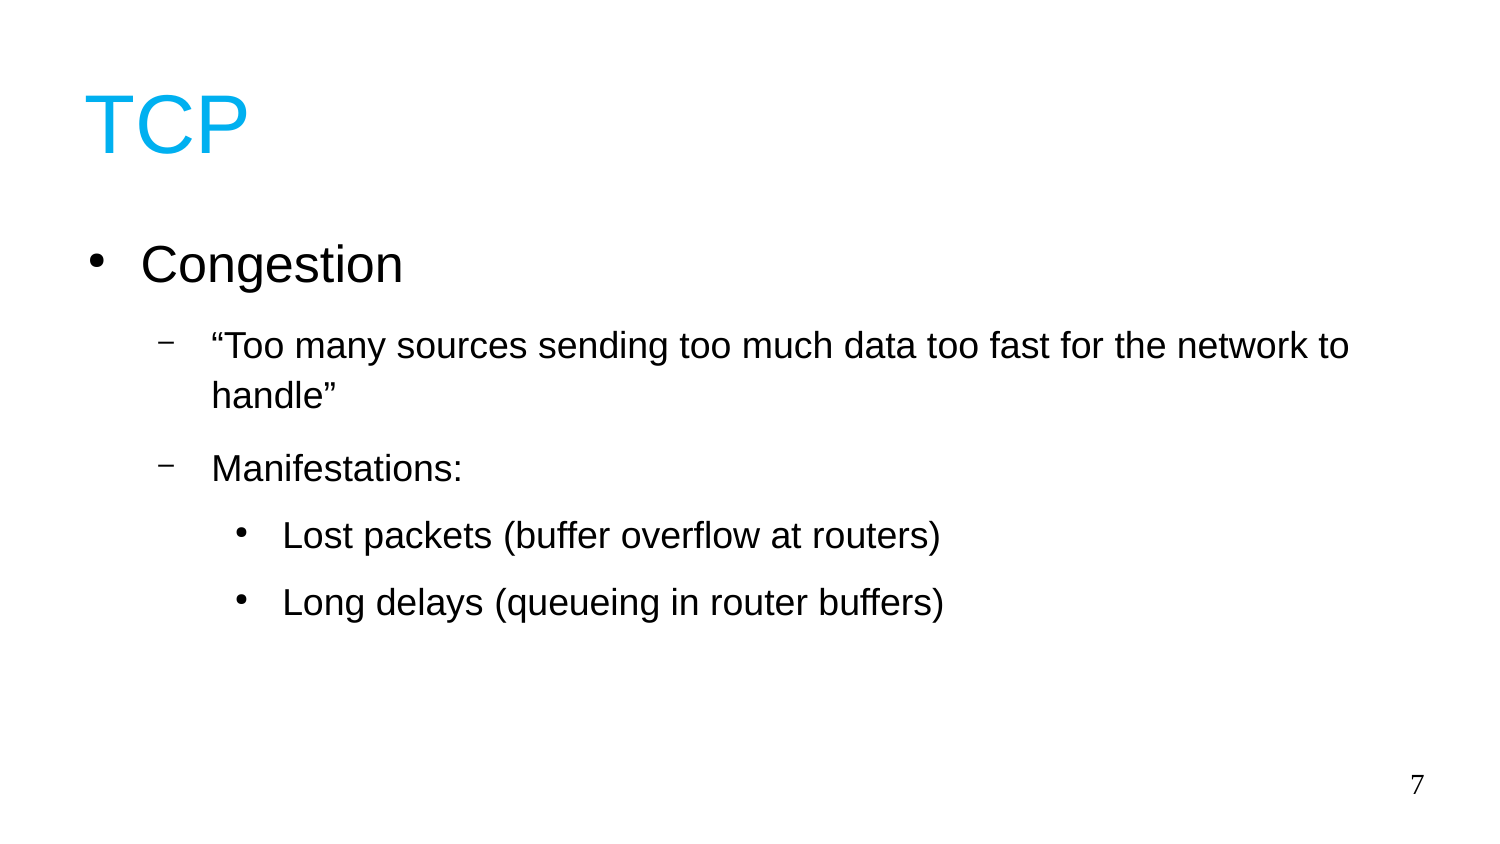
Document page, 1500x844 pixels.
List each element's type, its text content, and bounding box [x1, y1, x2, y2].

list Congestion “Too many sources sending too much data too fast for the network to handle” Manifestations: Lost packets (buffer overflow at routers) Long delays (queueing in router buffers) [69, 224, 1364, 760]
title TCP [69, 44, 1364, 208]
